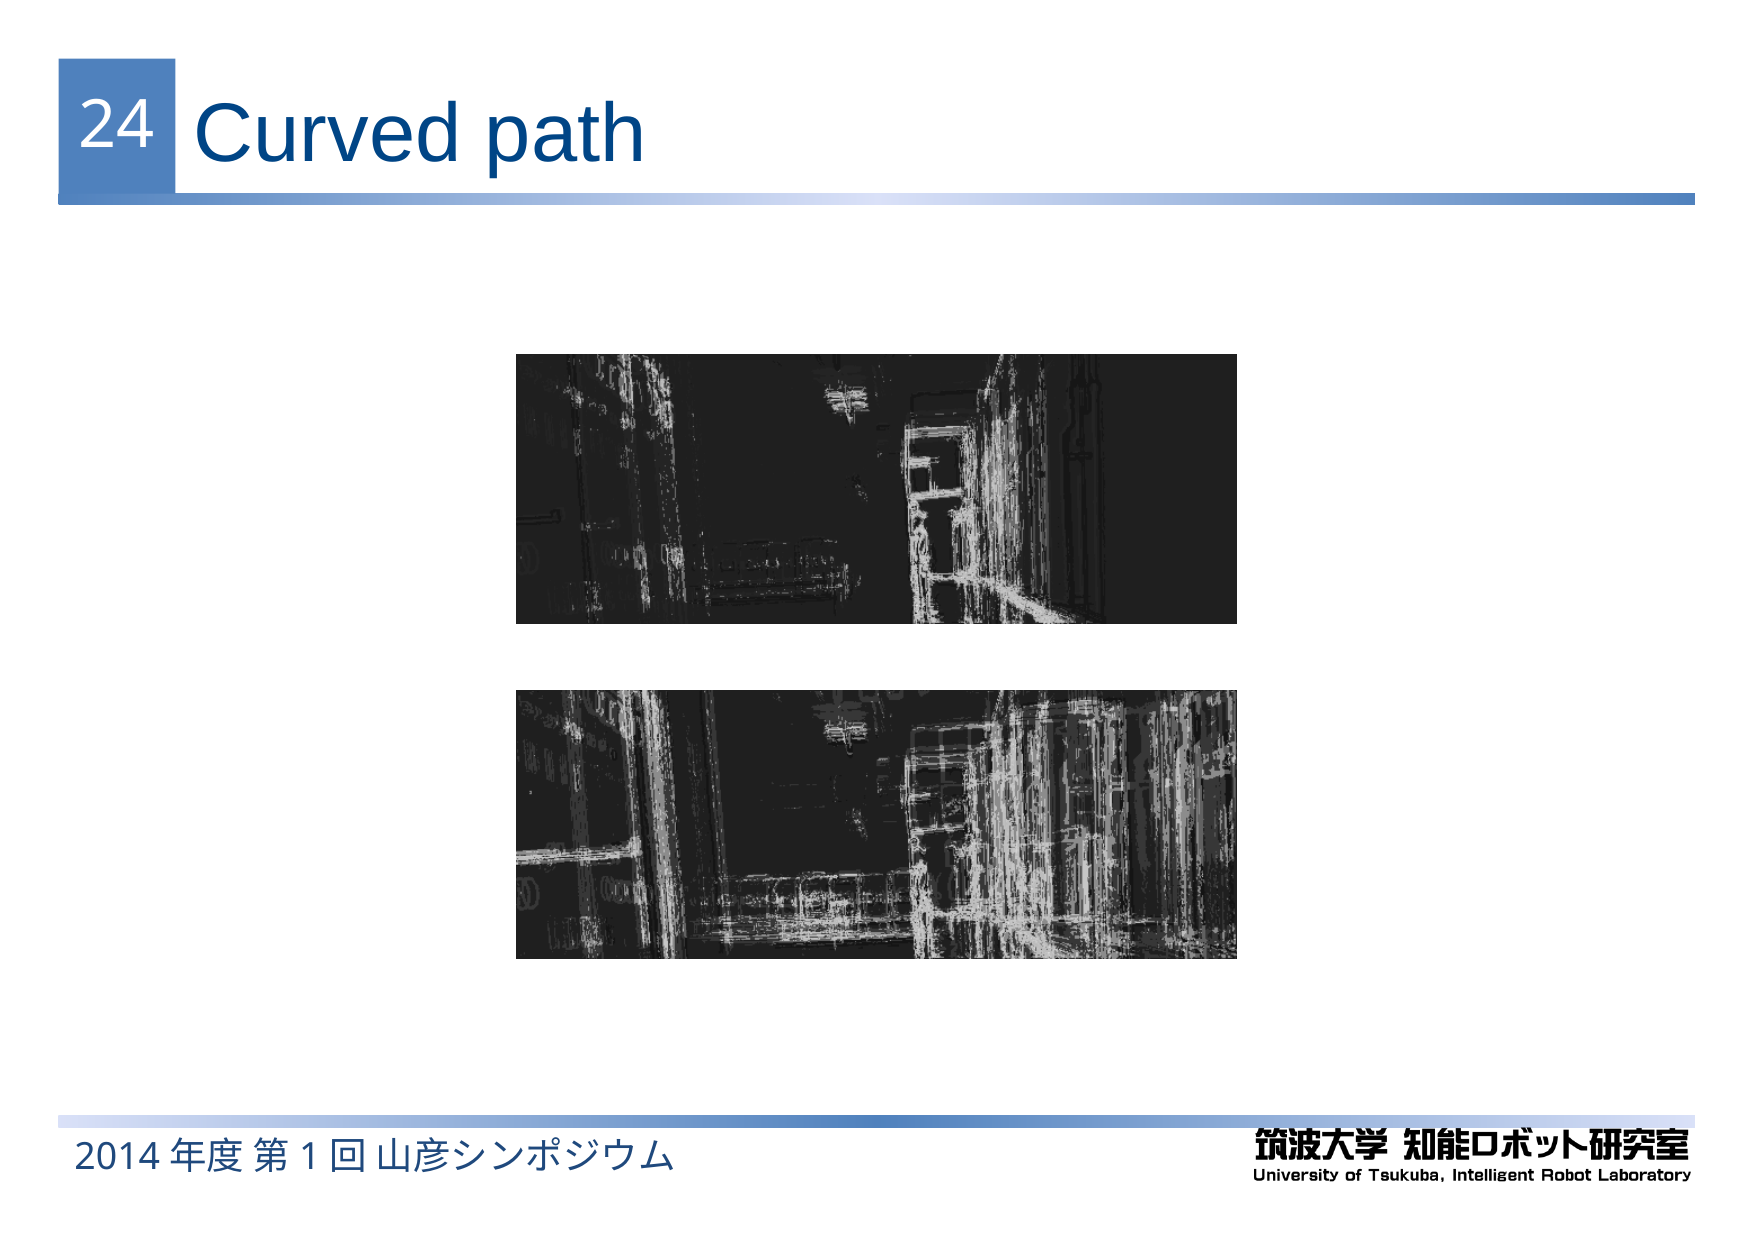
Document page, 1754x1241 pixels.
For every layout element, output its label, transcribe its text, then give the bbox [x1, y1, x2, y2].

title Curved path [193, 61, 1651, 205]
picture [516, 354, 1237, 624]
picture [1252, 1127, 1691, 1182]
picture [516, 690, 1237, 959]
